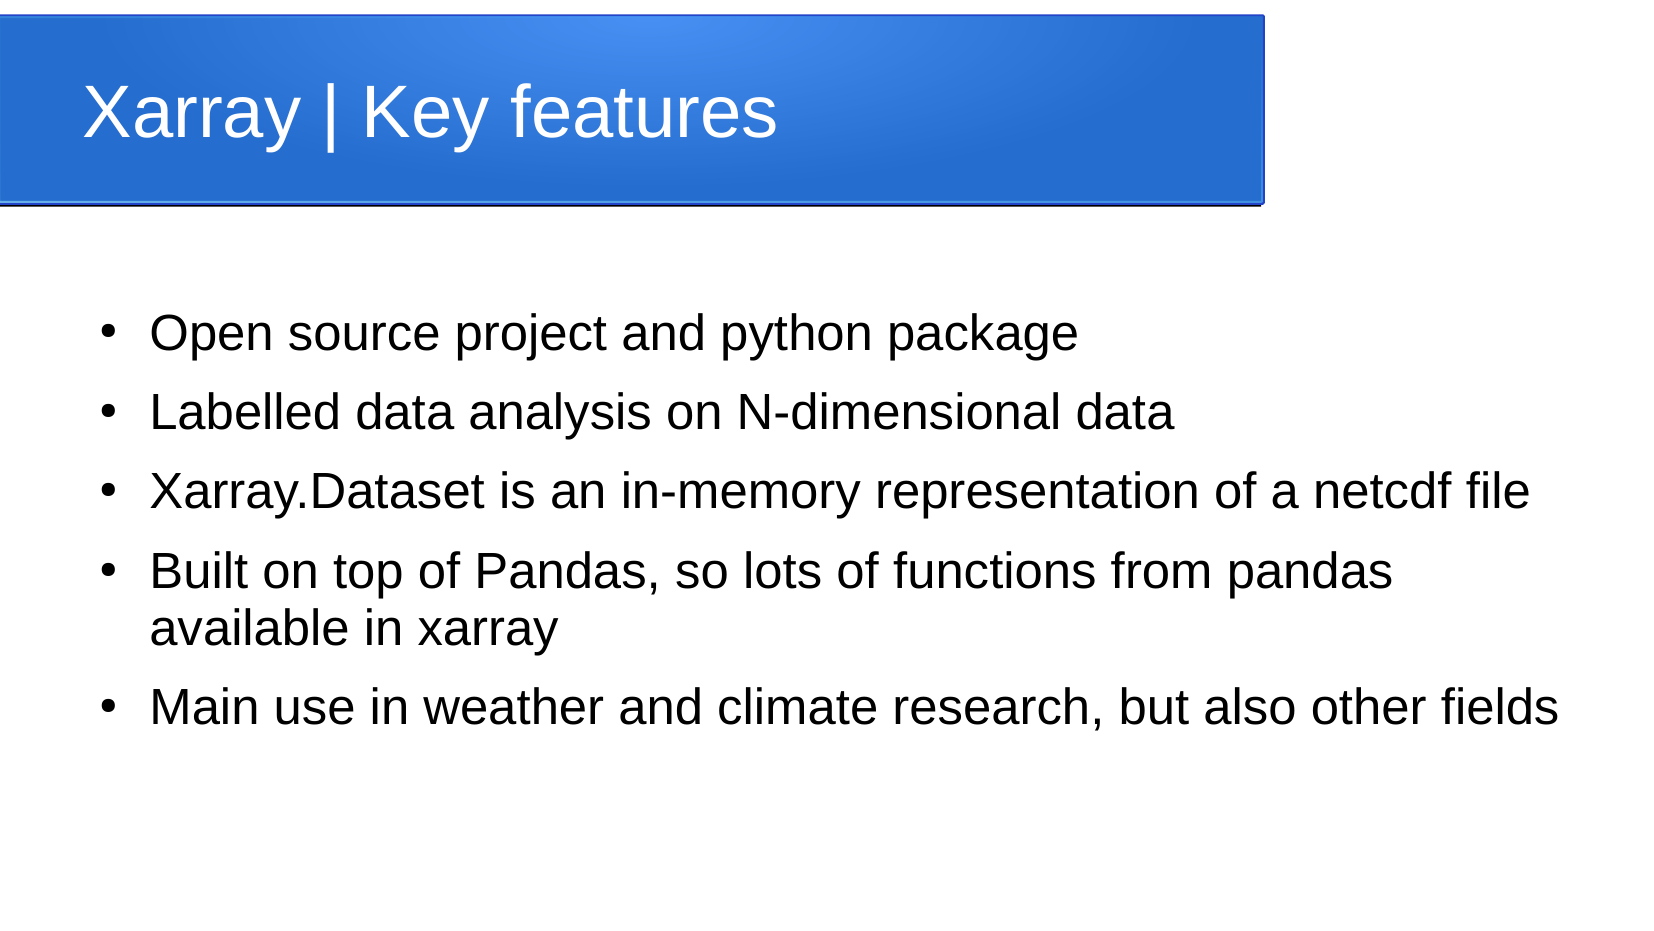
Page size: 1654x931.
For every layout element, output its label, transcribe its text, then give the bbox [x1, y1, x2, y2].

list Open source project and python package Labelled data analysis on N-dimensional data Xarray.Dataset is an in-memory representation of a netcdf file Built on top of Pandas, so lots of functions from pandas available in xarray Main use in weather and climate research, but also other fields [82, 224, 1571, 764]
title Xarray | Key features [82, 35, 1235, 189]
